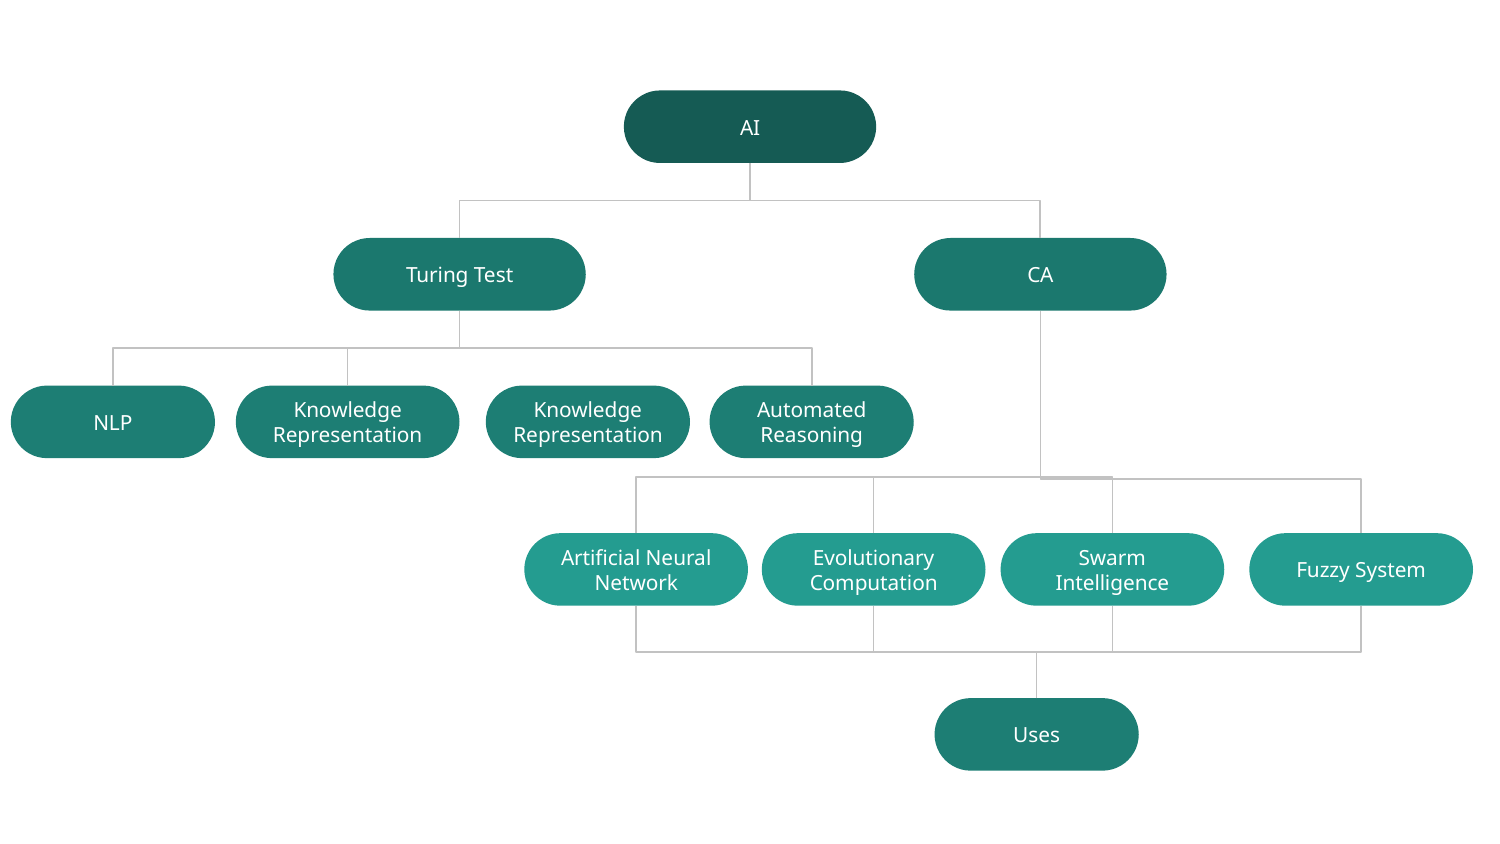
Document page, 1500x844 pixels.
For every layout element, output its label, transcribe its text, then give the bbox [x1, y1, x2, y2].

text_box Evolutionary Computation [761, 533, 986, 606]
text_box Automated Reasoning [709, 385, 914, 459]
text_box Turing Test [333, 237, 586, 311]
text_box Knowledge Representation [235, 385, 460, 459]
text_box Fuzzy System [1249, 533, 1474, 606]
text_box AI [623, 90, 877, 163]
text_box Uses [934, 698, 1139, 771]
text_box Artificial Neural Network [524, 533, 748, 606]
text_box NLP [10, 385, 216, 459]
text_box Knowledge Representation [485, 385, 691, 459]
text_box Swarm Intelligence [1000, 533, 1225, 606]
text_box CA [914, 237, 1167, 311]
